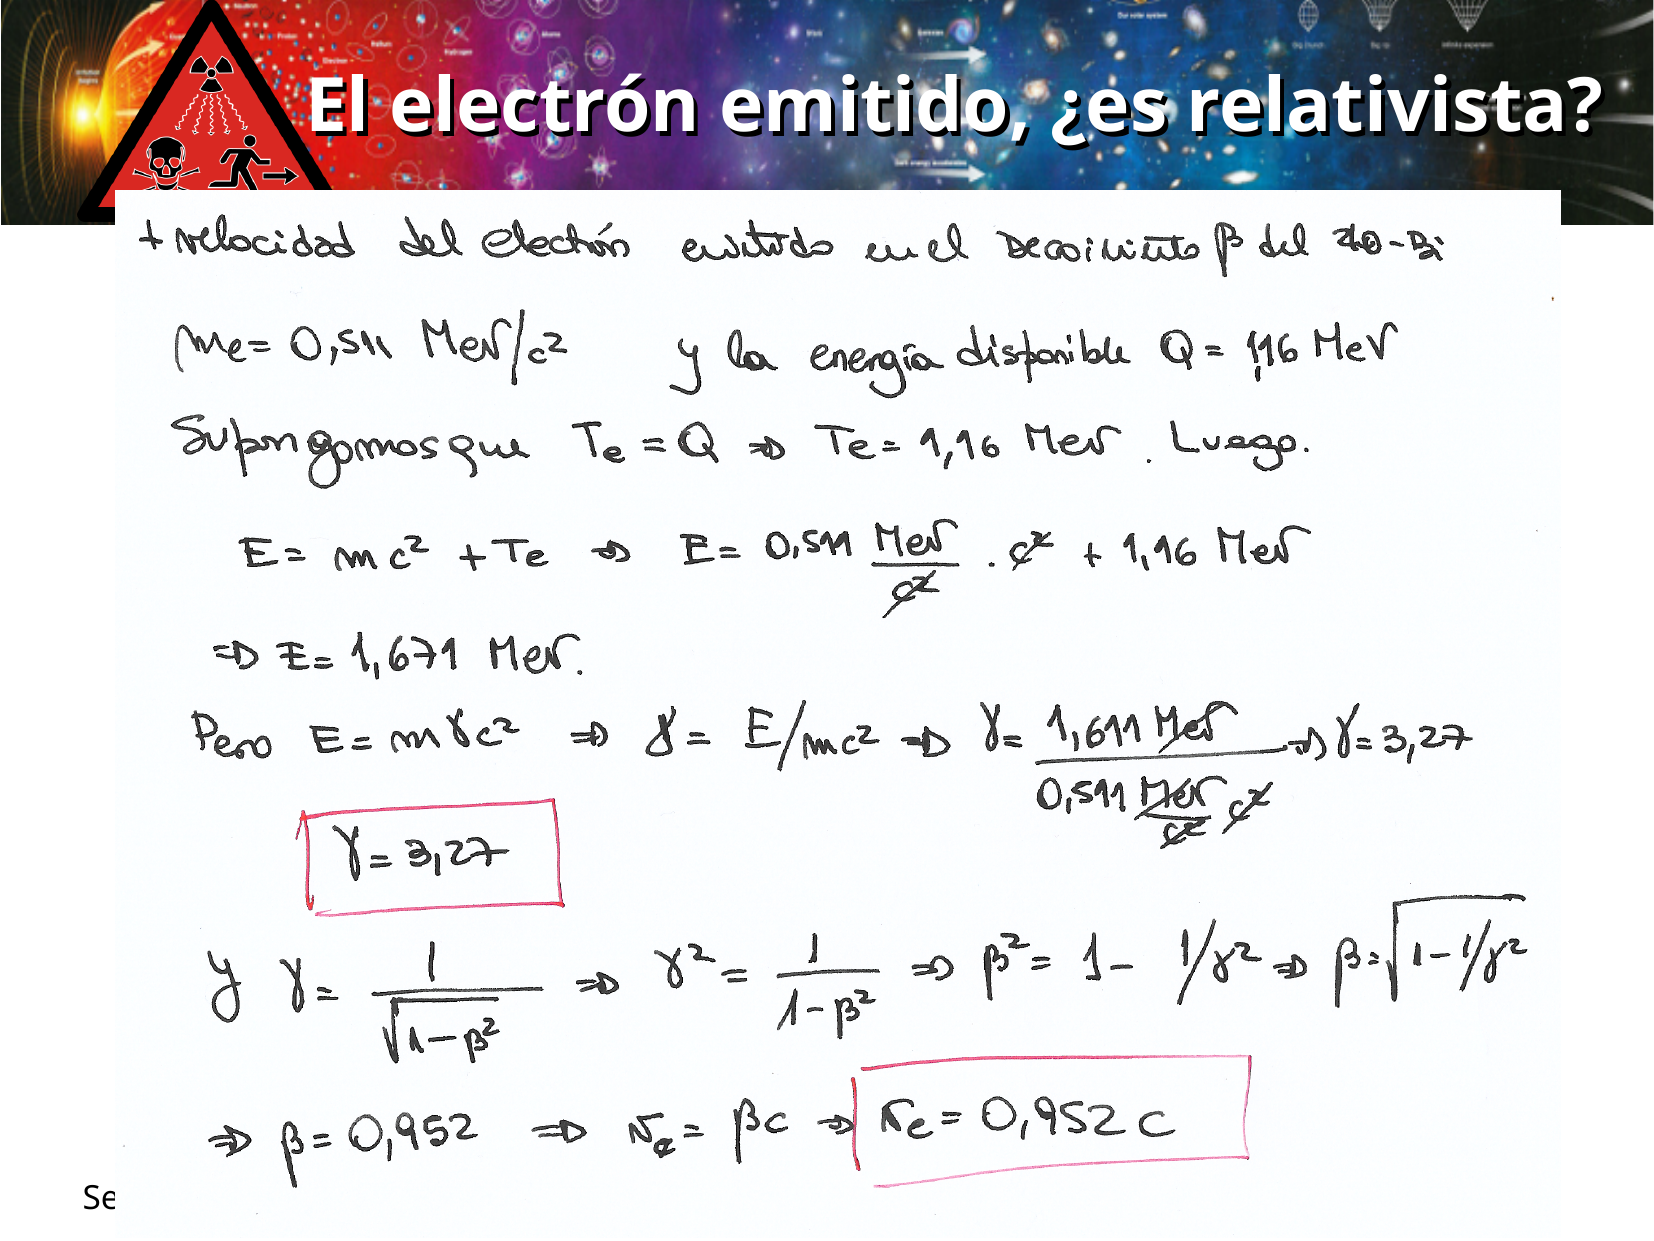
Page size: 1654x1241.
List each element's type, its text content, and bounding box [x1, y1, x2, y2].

title El electrón emitido, ¿es relativista? [45, 15, 1606, 191]
picture [1, 0, 1654, 1238]
